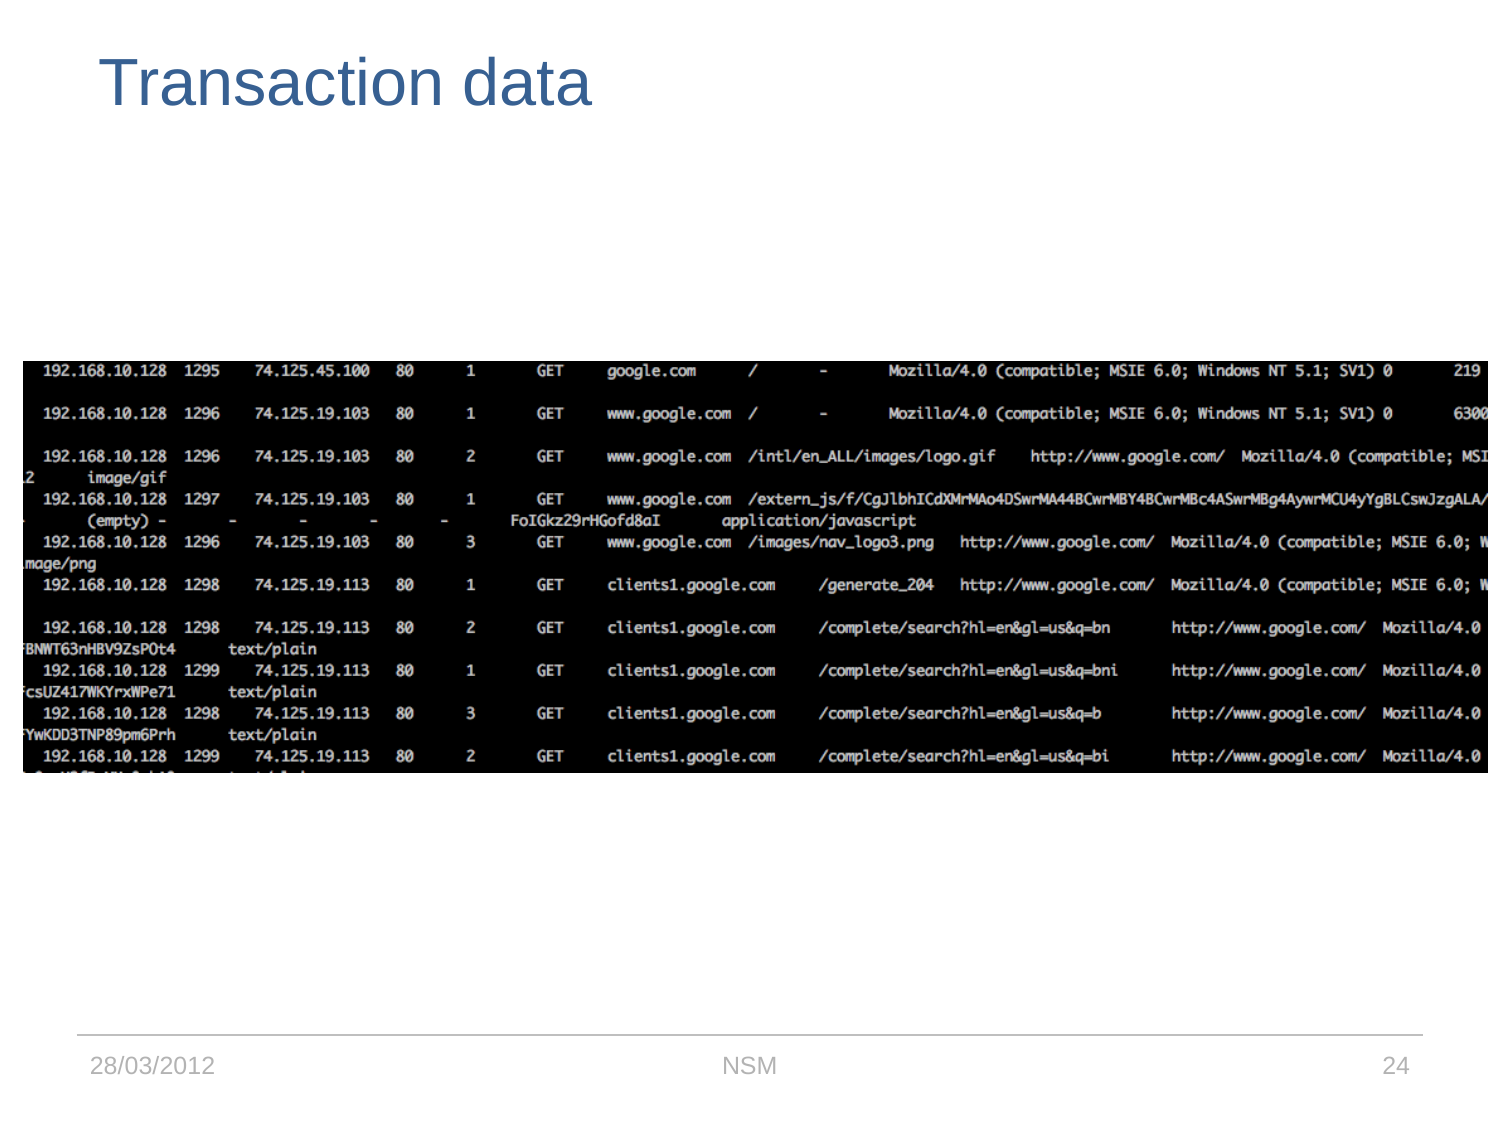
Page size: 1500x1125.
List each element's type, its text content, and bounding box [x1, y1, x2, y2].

picture [23, 361, 1488, 773]
title Transaction data [75, 45, 1425, 233]
